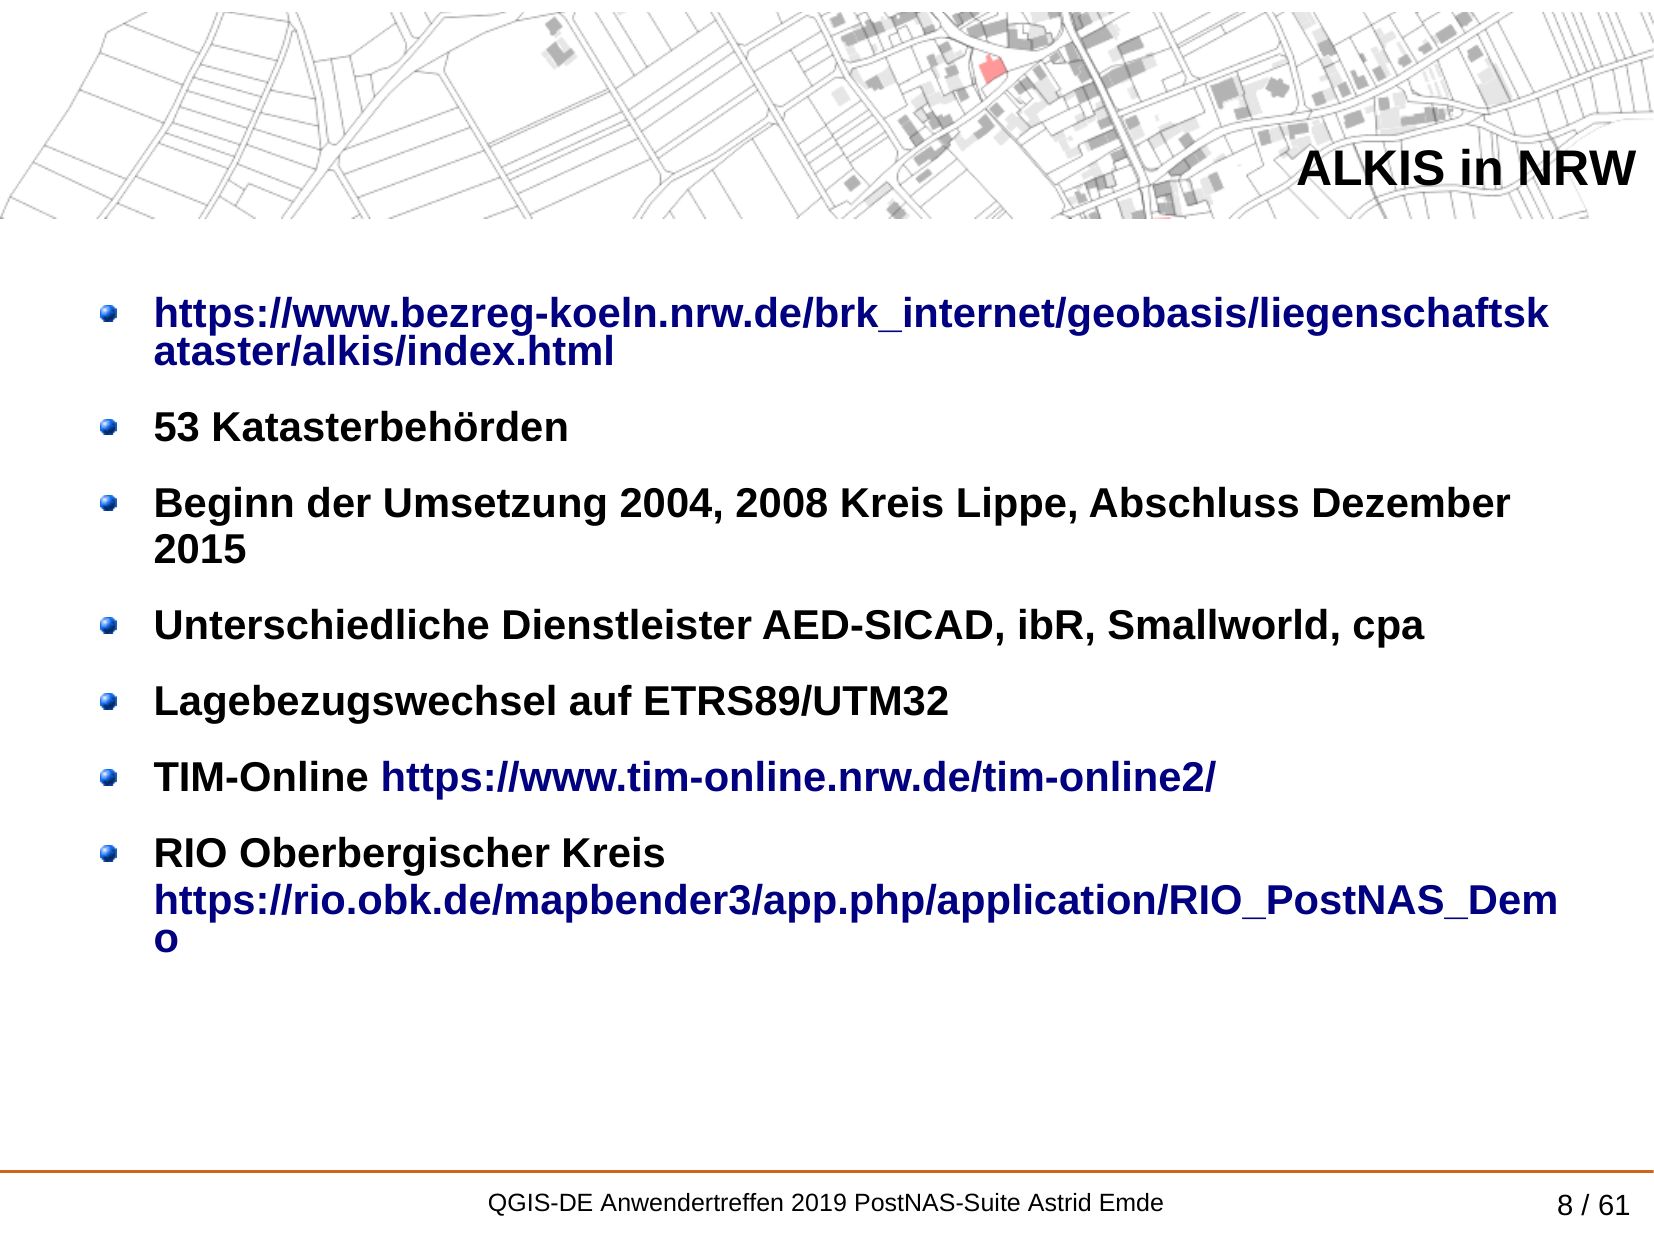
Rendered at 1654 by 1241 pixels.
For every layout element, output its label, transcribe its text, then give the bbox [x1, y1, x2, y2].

list https://www.bezreg-koeln.nrw.de/brk_internet/geobasis/liegenschaftskataster/alkis/index.html 53 Katasterbehörden Beginn der Umsetzung 2004, 2008 Kreis Lippe, Abschluss Dezember 2015 Unterschiedliche Dienstleister AED-SICAD, ibR, Smallworld, cpa Lagebezugswechsel auf ETRS89/UTM32 TIM-Online https://www.tim-online.nrw.de/tim-online2/ RIO Oberbergischer Kreishttps://rio.obk.de/mapbender3/app.php/application/RIO_PostNAS_Demo [82, 290, 1571, 1109]
title ALKIS in NRW [249, 123, 1637, 213]
